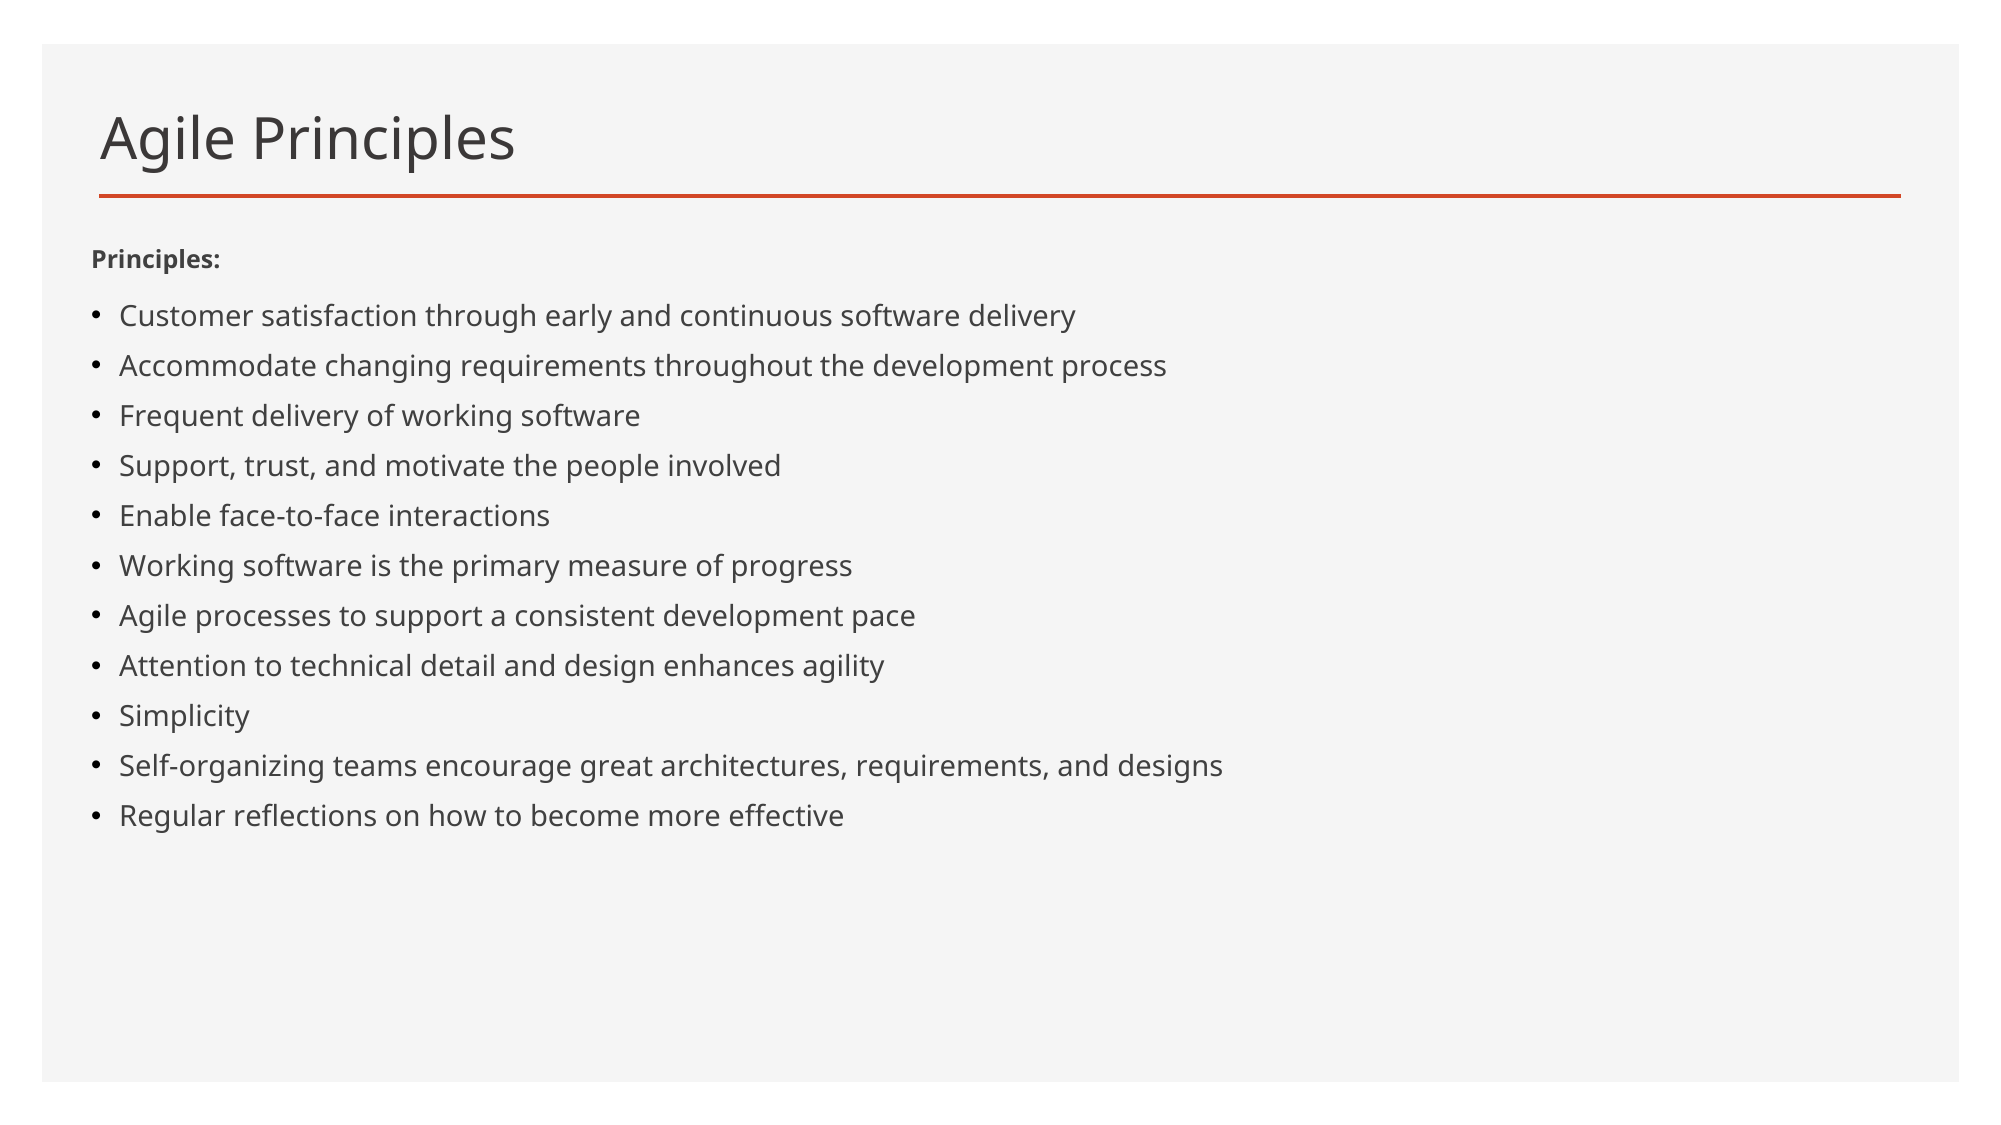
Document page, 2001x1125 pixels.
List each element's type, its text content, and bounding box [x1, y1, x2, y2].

text_box Principles: Customer satisfaction through early and continuous software delivery Accommodate changing requirements throughout the development process Frequent delivery of working software Support, trust, and motivate the people involved Enable face-to-face interactions Working software is the primary measure of progress Agile processes to support a consistent development pace Attention to technical detail and design enhances agility Simplicity Self-organizing teams encourage great architectures, requirements, and designs Regular reflections on how to become more effective [76, 228, 1925, 1052]
title Agile Principles [85, 73, 1214, 179]
